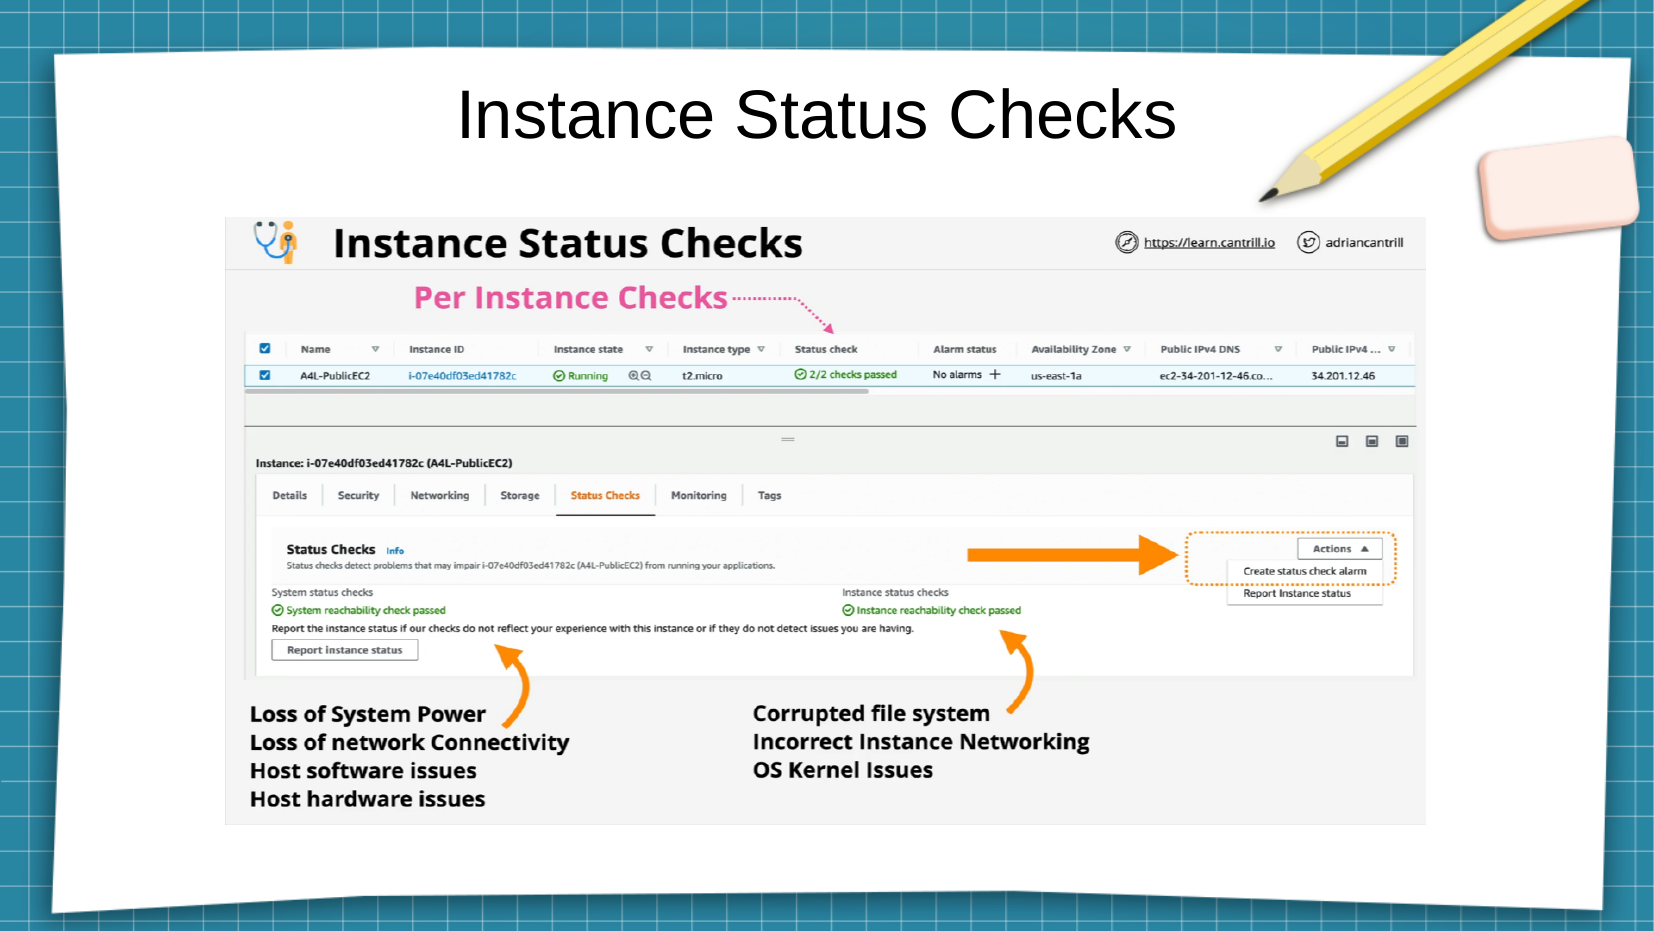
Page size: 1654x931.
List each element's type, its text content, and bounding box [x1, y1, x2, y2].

picture [0, 0, 1654, 931]
title Instance Status Checks [82, 37, 1571, 193]
